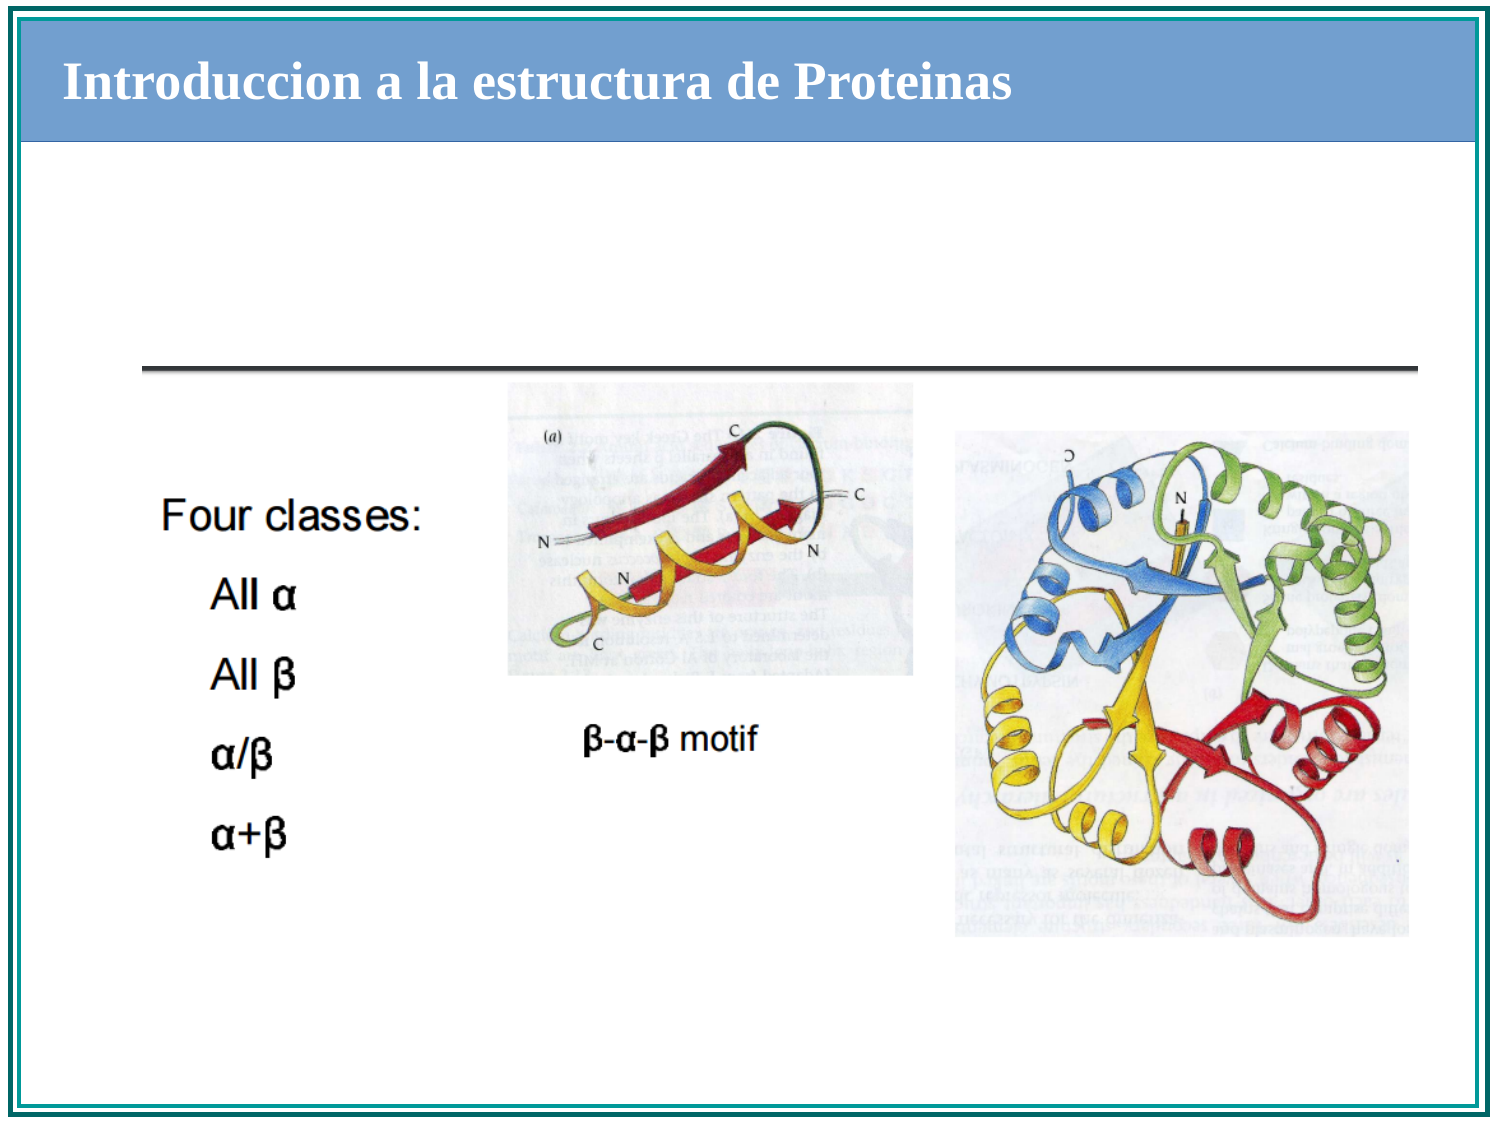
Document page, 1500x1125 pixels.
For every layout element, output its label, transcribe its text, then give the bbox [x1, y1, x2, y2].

picture [142, 366, 1418, 969]
text_box [21, 21, 1475, 142]
text_box Introduccion a la estructura de Proteinas [47, 38, 1335, 142]
